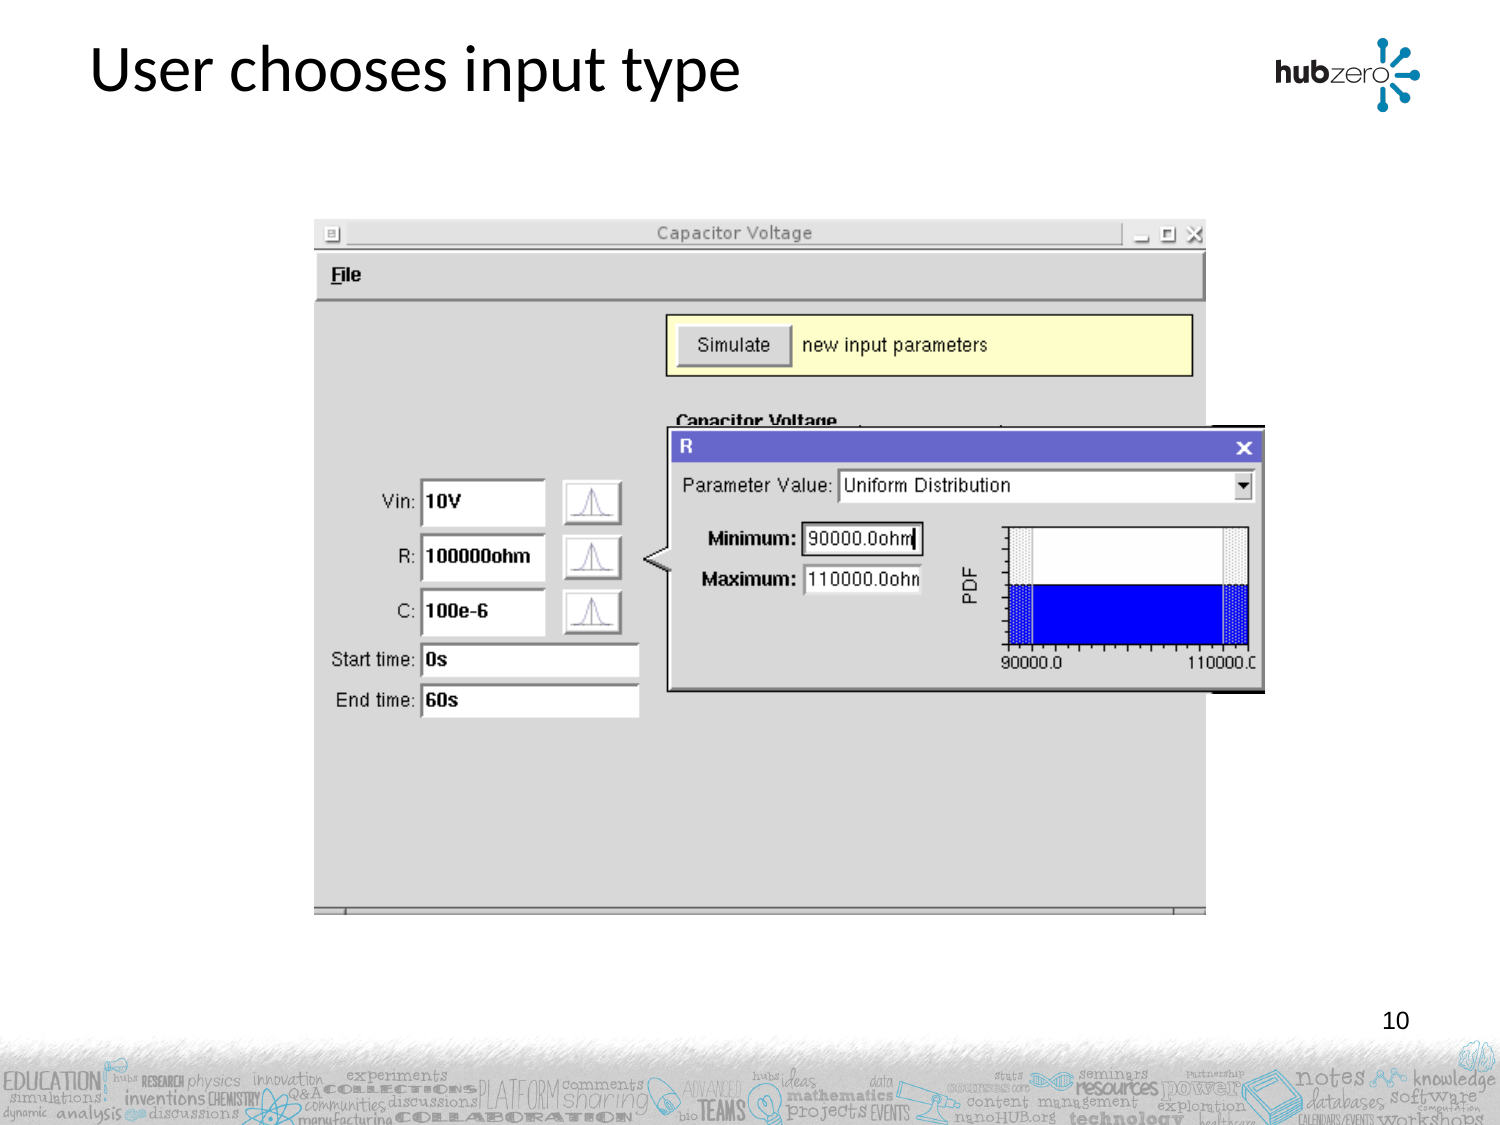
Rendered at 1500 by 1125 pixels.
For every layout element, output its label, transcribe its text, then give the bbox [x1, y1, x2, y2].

text_box <number> [1074, 989, 1425, 1050]
picture [1272, 35, 1423, 115]
picture [314, 219, 1265, 915]
picture [0, 1034, 1500, 1125]
text_box User chooses input type [75, 12, 1249, 118]
